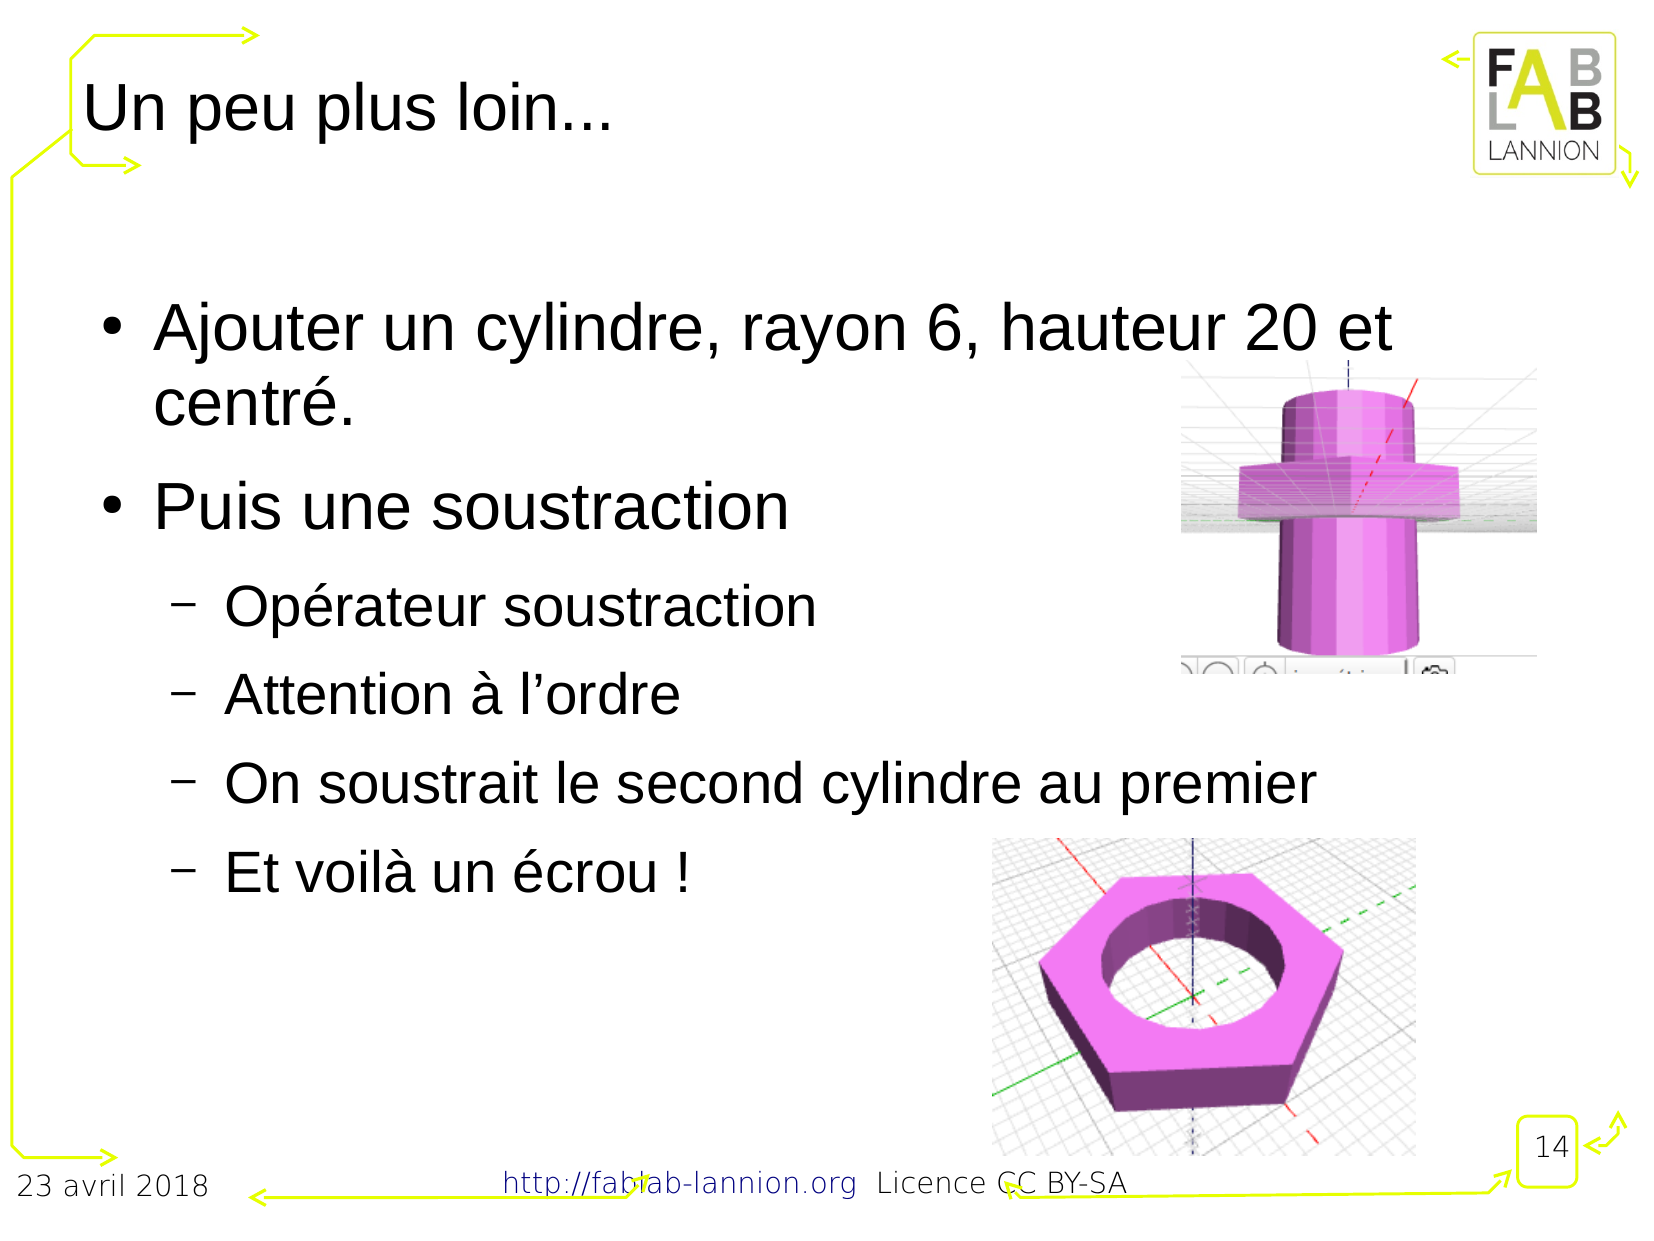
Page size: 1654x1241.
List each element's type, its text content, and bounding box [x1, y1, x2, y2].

picture [1470, 29, 1619, 178]
list Ajouter un cylindre, rayon 6, hauteur 20 et centré. Puis une soustraction Opérateur soustraction Attention à l’ordre On soustrait le second cylindre au premier Et voilà un écrou ! [82, 290, 1571, 1010]
title Un peu plus loin... [82, 49, 1441, 166]
picture [1181, 360, 1537, 674]
picture [992, 838, 1416, 1156]
